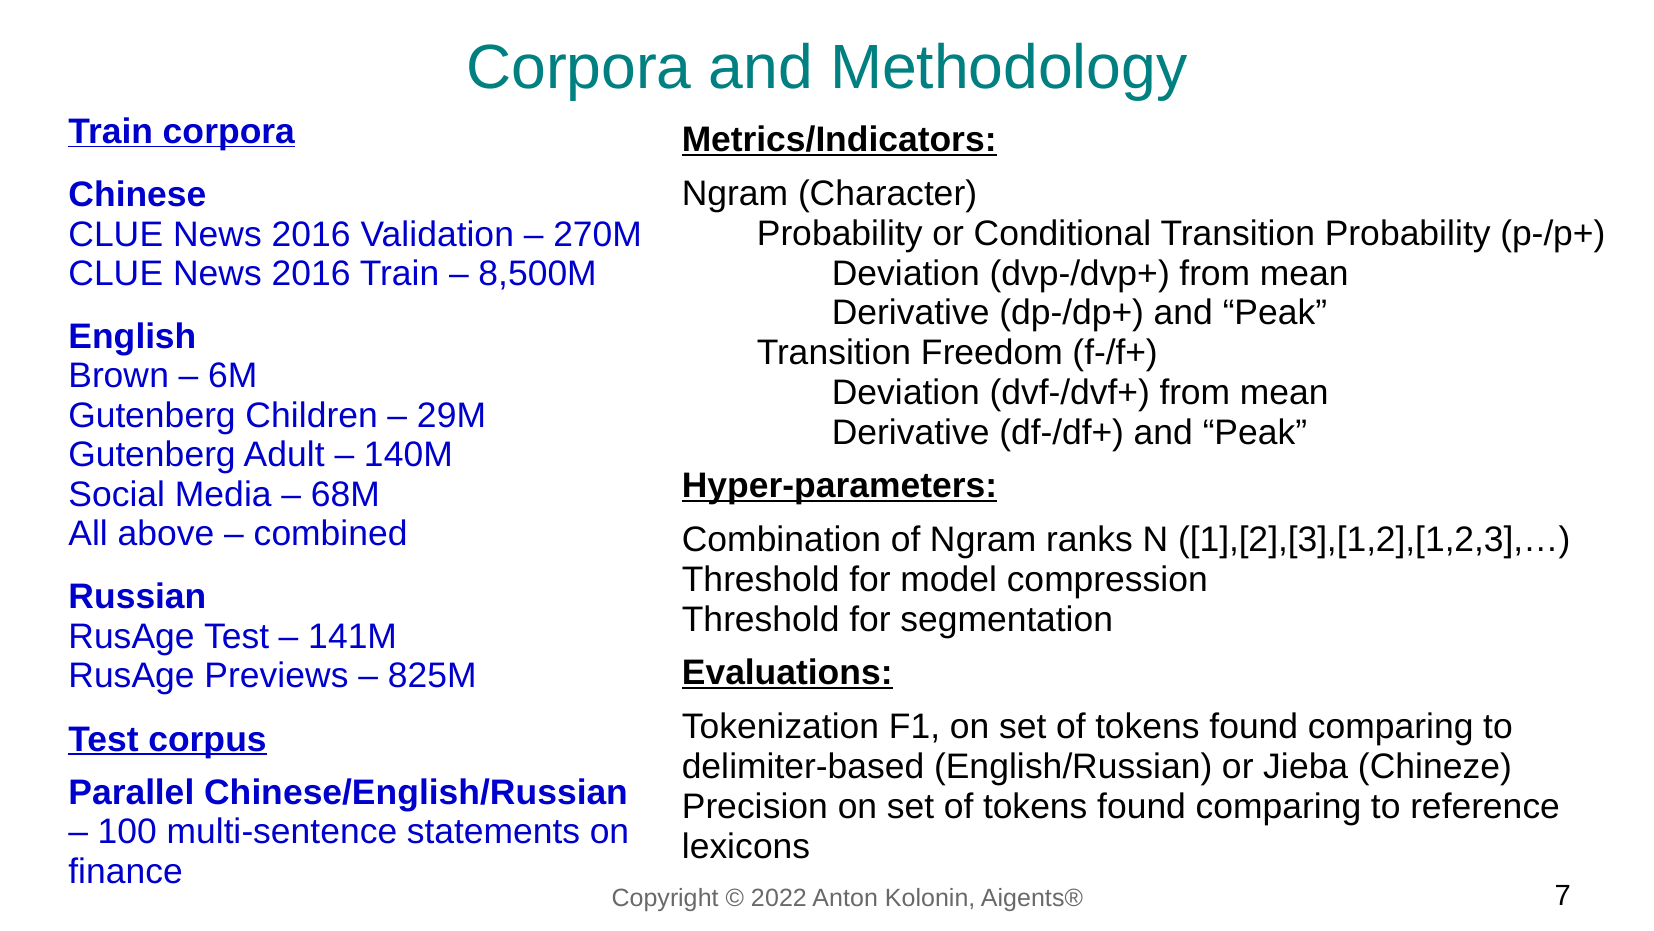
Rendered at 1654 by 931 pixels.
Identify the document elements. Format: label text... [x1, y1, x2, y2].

text_box Metrics/Indicators: Ngram (Character) Probability or Conditional Transition Probability (p-/p+) Deviation (dvp-/dvp+) from mean Derivative (dp-/dp+) and “Peak” Transition Freedom (f-/f+) Deviation (dvf-/dvf+) from mean Derivative (df-/df+) and “Peak” Hyper-parameters: Combination of Ngram ranks N ([1],[2],[3],[1,2],[1,2,3],…) Threshold for model compression Threshold for segmentation Evaluations: Tokenization F1, on set of tokens found comparing to delimiter-based (English/Russian) or Jieba (Chineze) Precision on set of tokens found comparing to reference lexicons [667, 112, 1641, 897]
text_box Corpora and Methodology [0, 0, 1630, 135]
text_box Train corpora Chinese CLUE News 2016 Validation – 270M CLUE News 2016 Train – 8,500M English Brown – 6M Gutenberg Children – 29M Gutenberg Adult – 140M Social Media – 68M All above – combined Russian RusAge Test – 141M RusAge Previews – 825M Test corpus Parallel Chinese/English/Russian – 100 multi-sentence statements on finance [53, 102, 675, 898]
